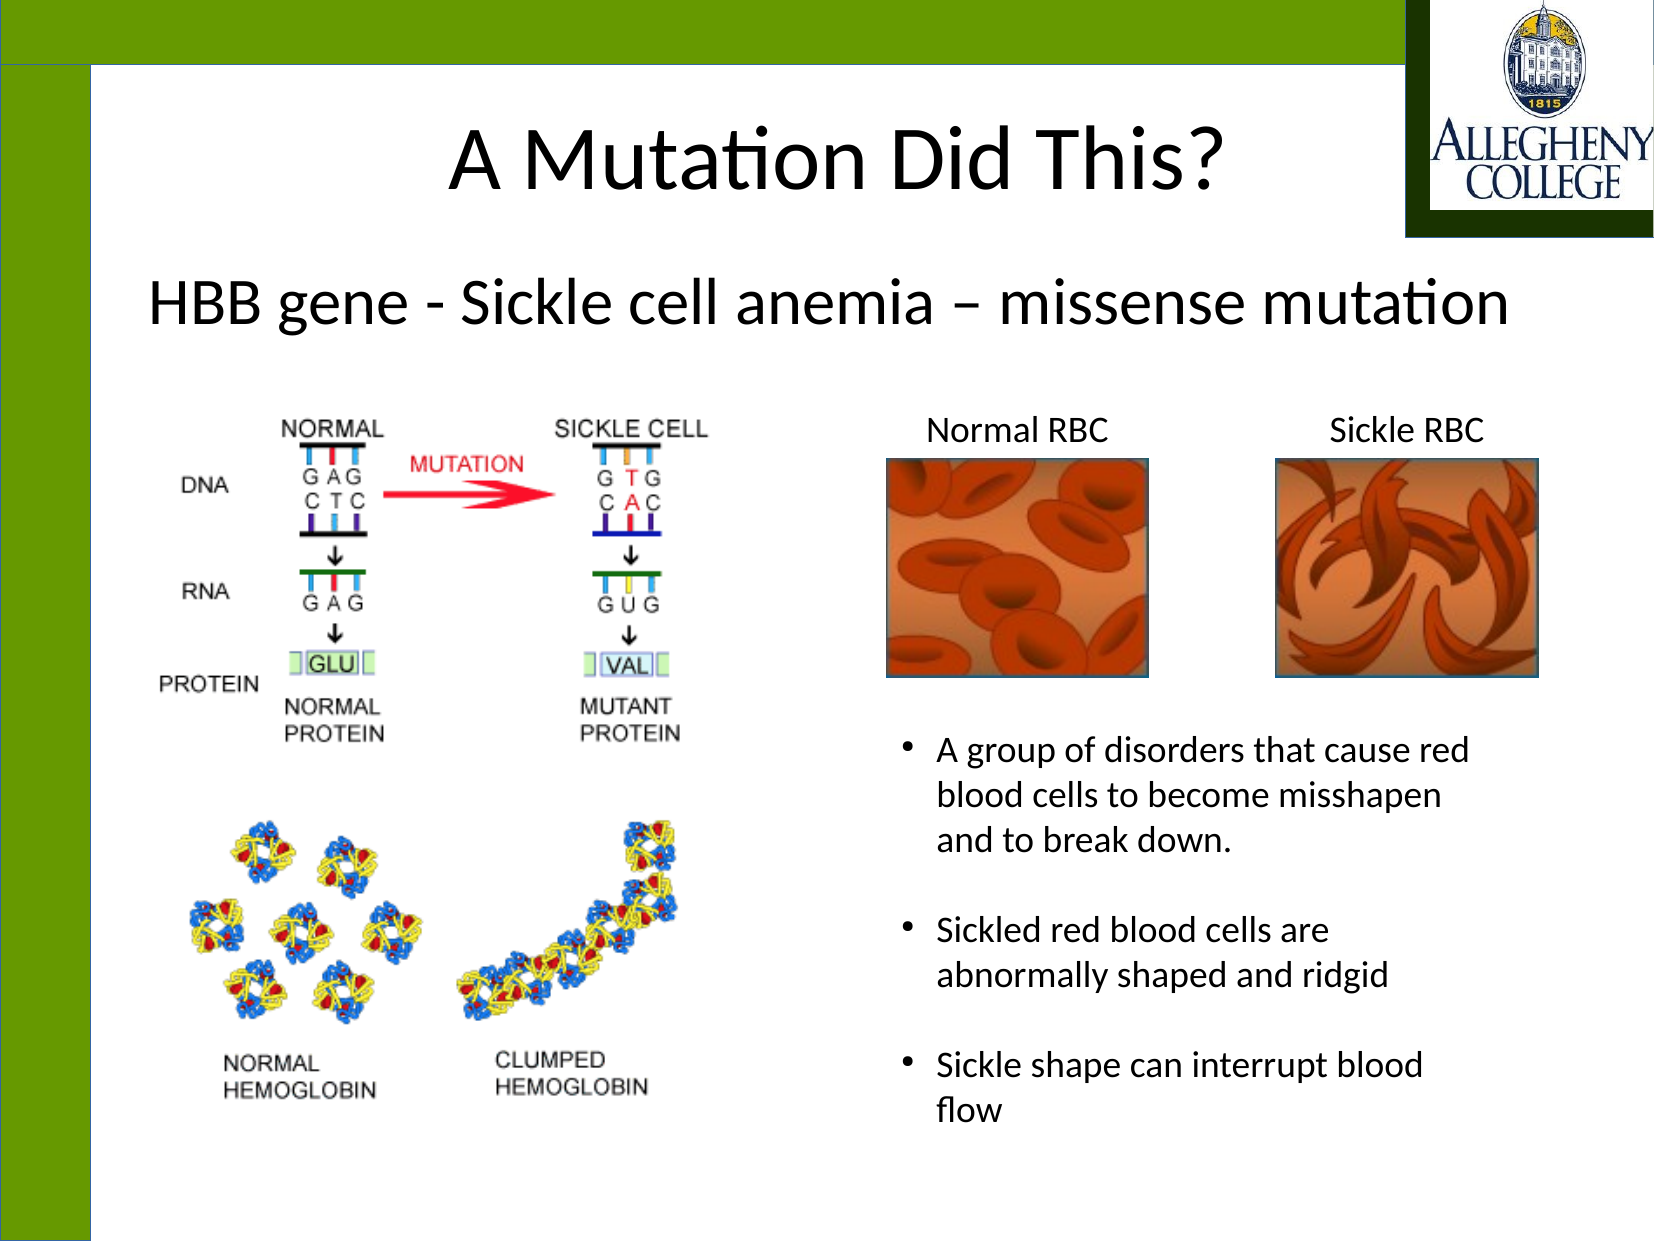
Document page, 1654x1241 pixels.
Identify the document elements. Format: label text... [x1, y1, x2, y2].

title A Mutation Did This? [163, 65, 1514, 247]
text_box Sickle RBC [1275, 398, 1539, 458]
text_box [0, 0, 1654, 1241]
picture [91, 359, 1149, 1122]
text_box HBB gene - Sickle cell anemia – missense mutation [91, 250, 1572, 346]
text_box Normal RBC [886, 398, 1149, 458]
picture [1275, 458, 1539, 678]
text_box A group of disorders that cause red blood cells to become misshapen and to break down. Sickled red blood cells are abnormally shaped and ridgid Sickle shape can interrupt blood flow [886, 717, 1514, 1138]
picture [1430, 0, 1654, 210]
